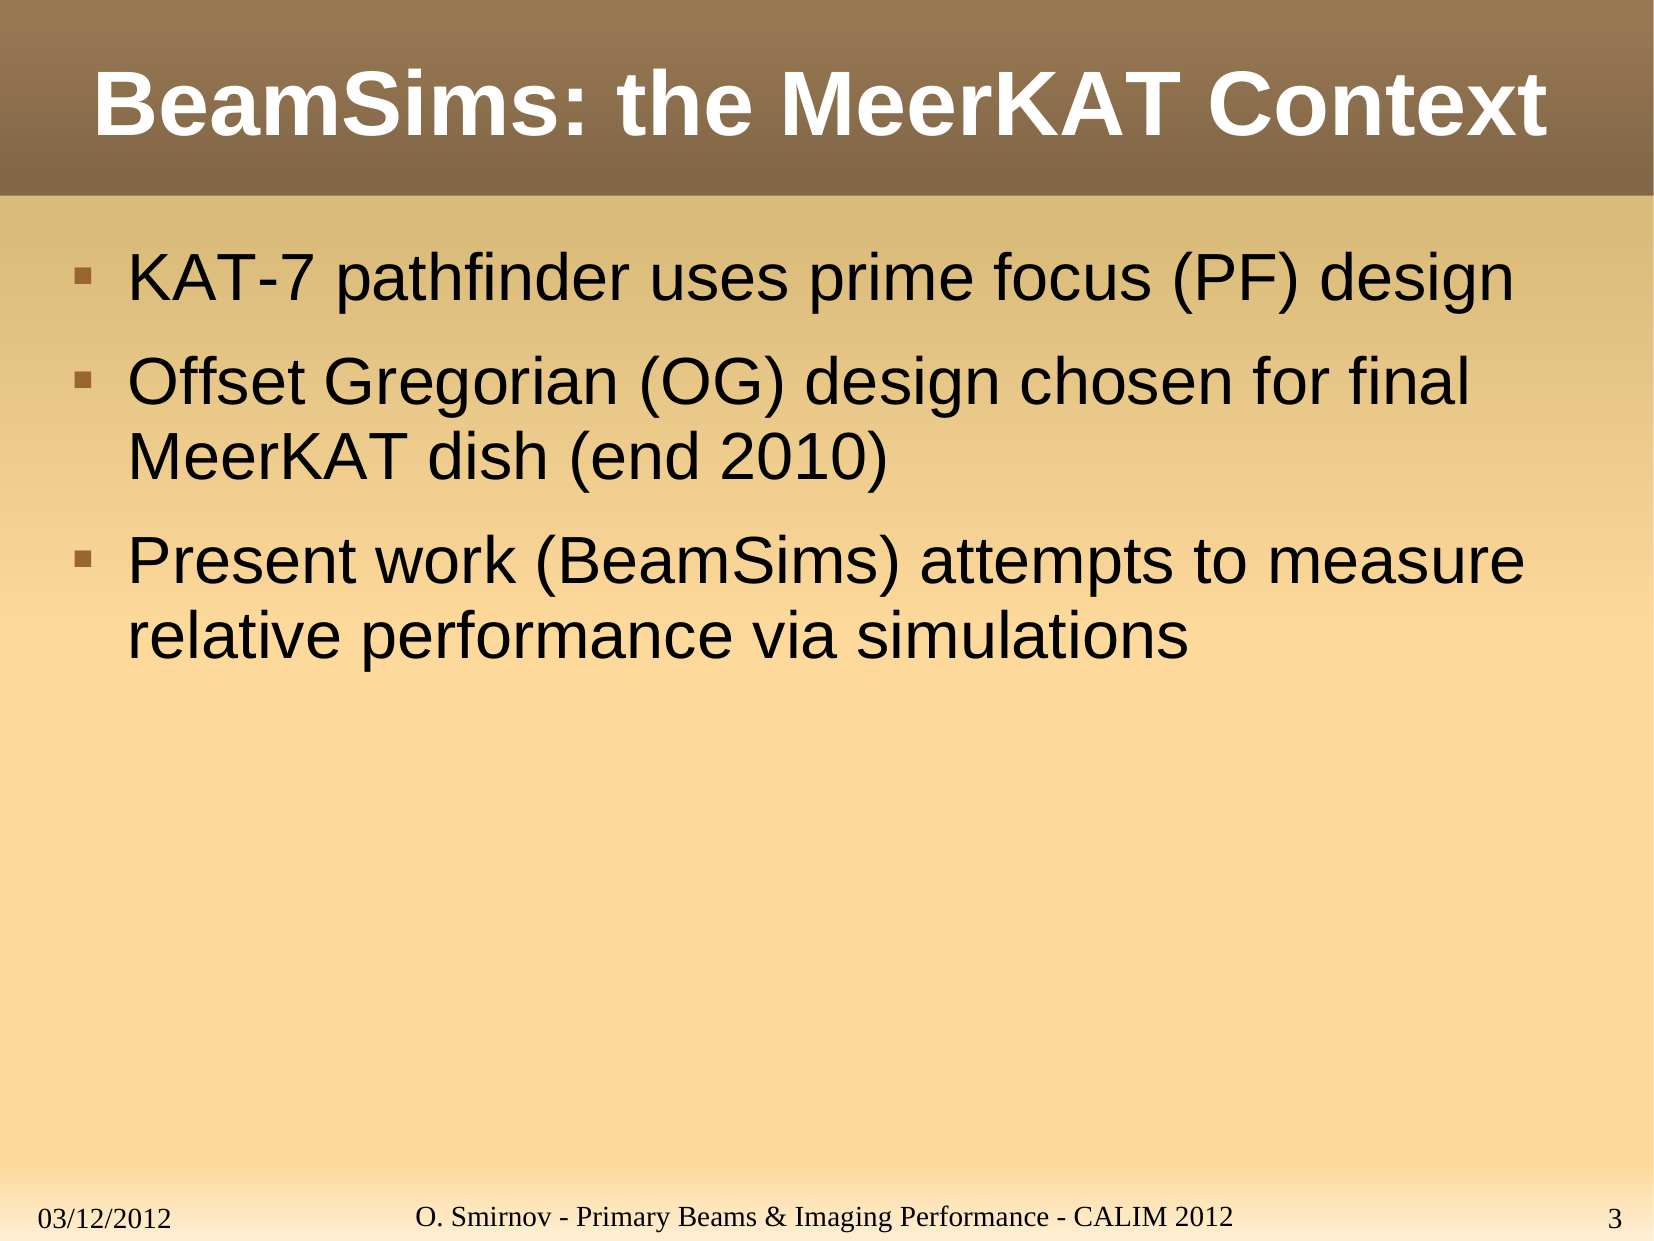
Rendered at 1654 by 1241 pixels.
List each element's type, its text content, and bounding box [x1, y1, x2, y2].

list KAT-7 pathfinder uses prime focus (PF) design Offset Gregorian (OG) design chosen for final MeerKAT dish (end 2010) Present work (BeamSims) attempts to measure relative performance via simulations [56, 240, 1606, 1156]
picture [0, 0, 1654, 1241]
title BeamSims: the MeerKAT Context [76, 0, 1565, 208]
